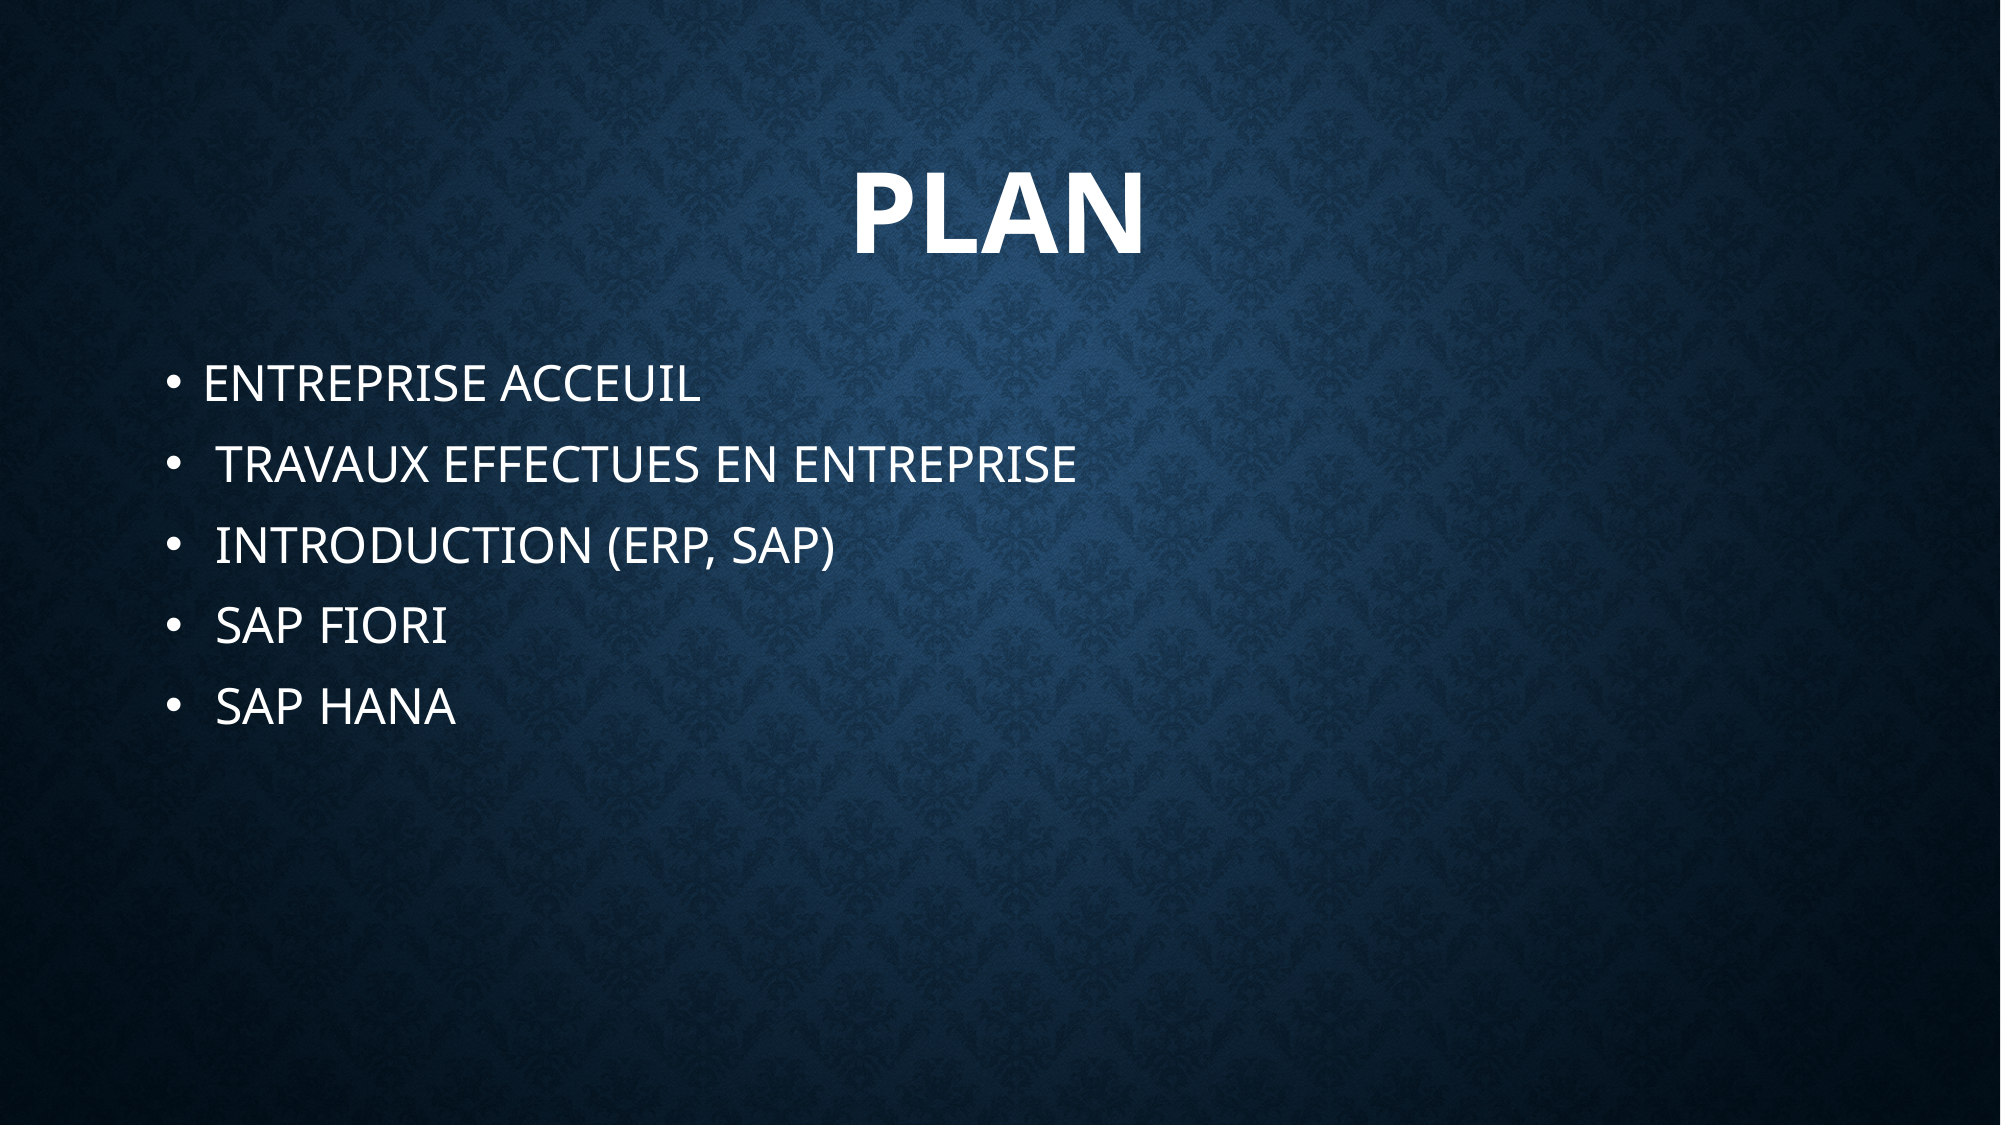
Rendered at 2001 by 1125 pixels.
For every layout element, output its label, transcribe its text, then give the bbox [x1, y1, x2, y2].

list ENTREPRISE ACCEUIL TRAVAUX EFFECTUES EN ENTREPRISE INTRODUCTION (ERP, SAP) SAP FIORI SAP HANA [149, 343, 1849, 950]
title PLAN [149, 99, 1849, 318]
picture [0, 0, 2001, 1125]
